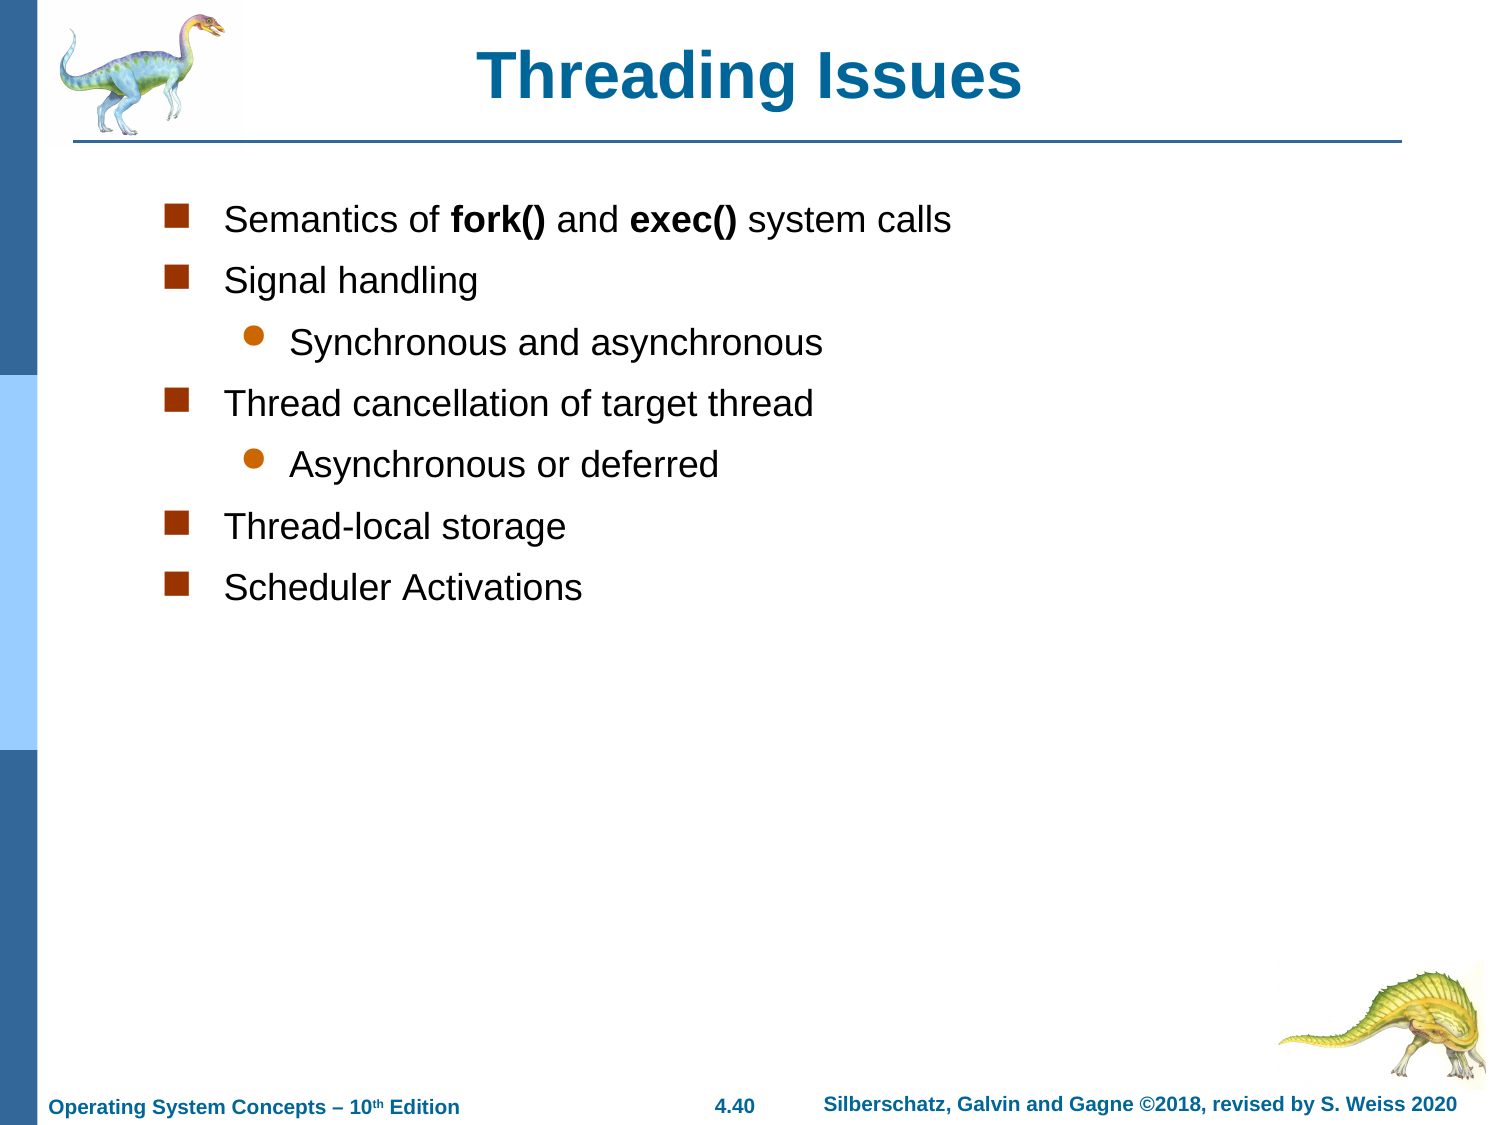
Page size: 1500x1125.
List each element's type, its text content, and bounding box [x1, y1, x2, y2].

title Threading Issues [75, 24, 1426, 120]
picture [46, 0, 243, 149]
picture [1275, 959, 1486, 1090]
picture [1140, 1096, 1148, 1101]
list Semantics of fork() and exec() system calls Signal handling Synchronous and asynchronous Thread cancellation of target thread Asynchronous or deferred Thread-local storage Scheduler Activations [152, 187, 1359, 923]
